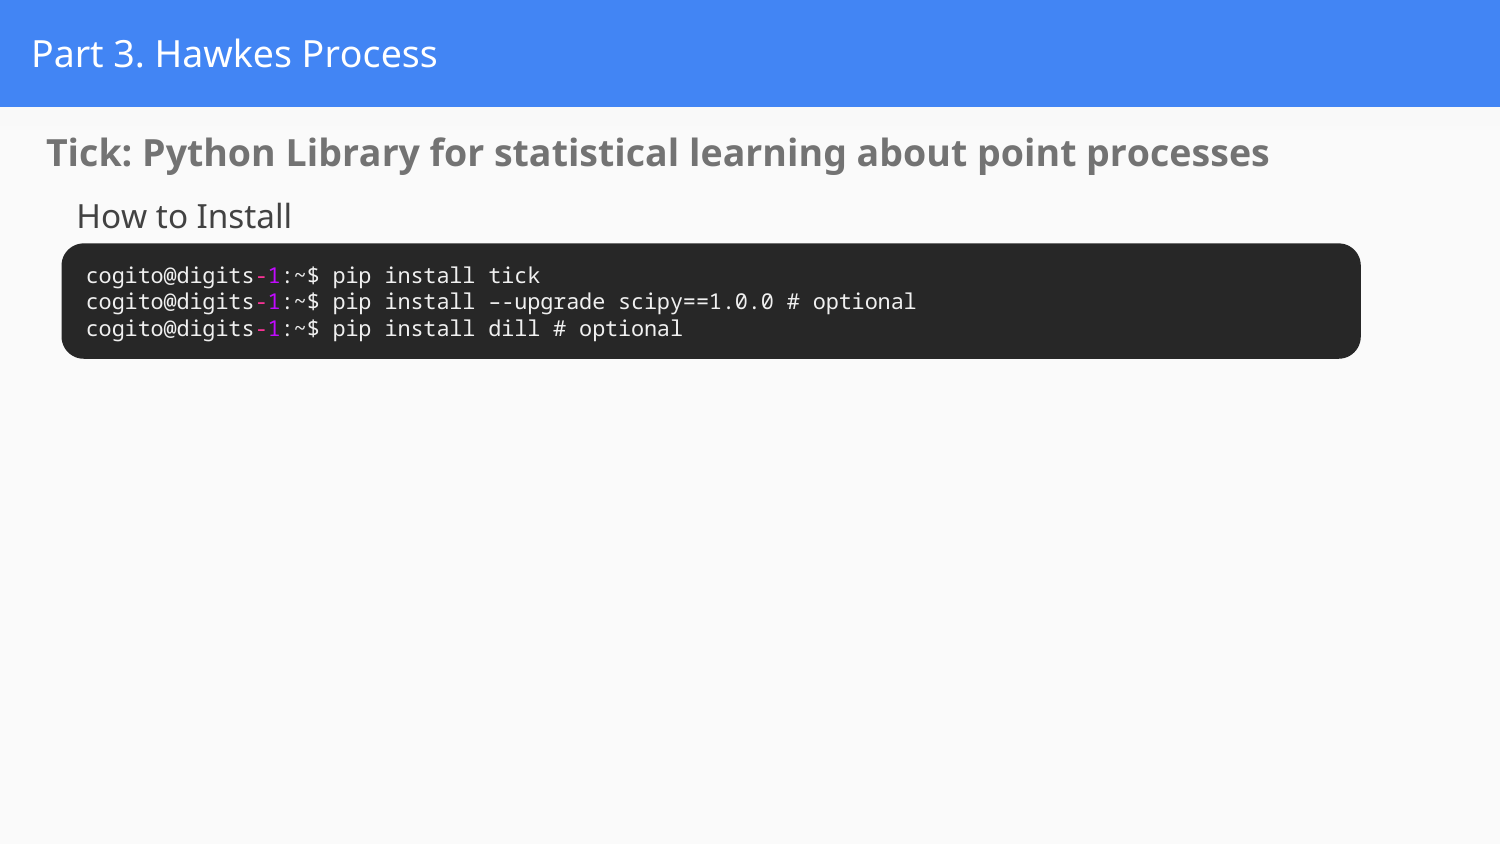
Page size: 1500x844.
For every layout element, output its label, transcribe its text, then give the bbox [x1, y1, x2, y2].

title Part 3. Hawkes Process [16, 2, 1465, 102]
text_box Tick: Python Library for statistical learning about point processes [31, 106, 1423, 193]
text_box How to Install [62, 188, 308, 243]
text_box cogito@digits-1:~$ pip install tick cogito@digits-1:~$ pip install –-upgrade scipy==1.0.0 # optional cogito@digits-1:~$ pip install dill # optional [61, 243, 1361, 359]
